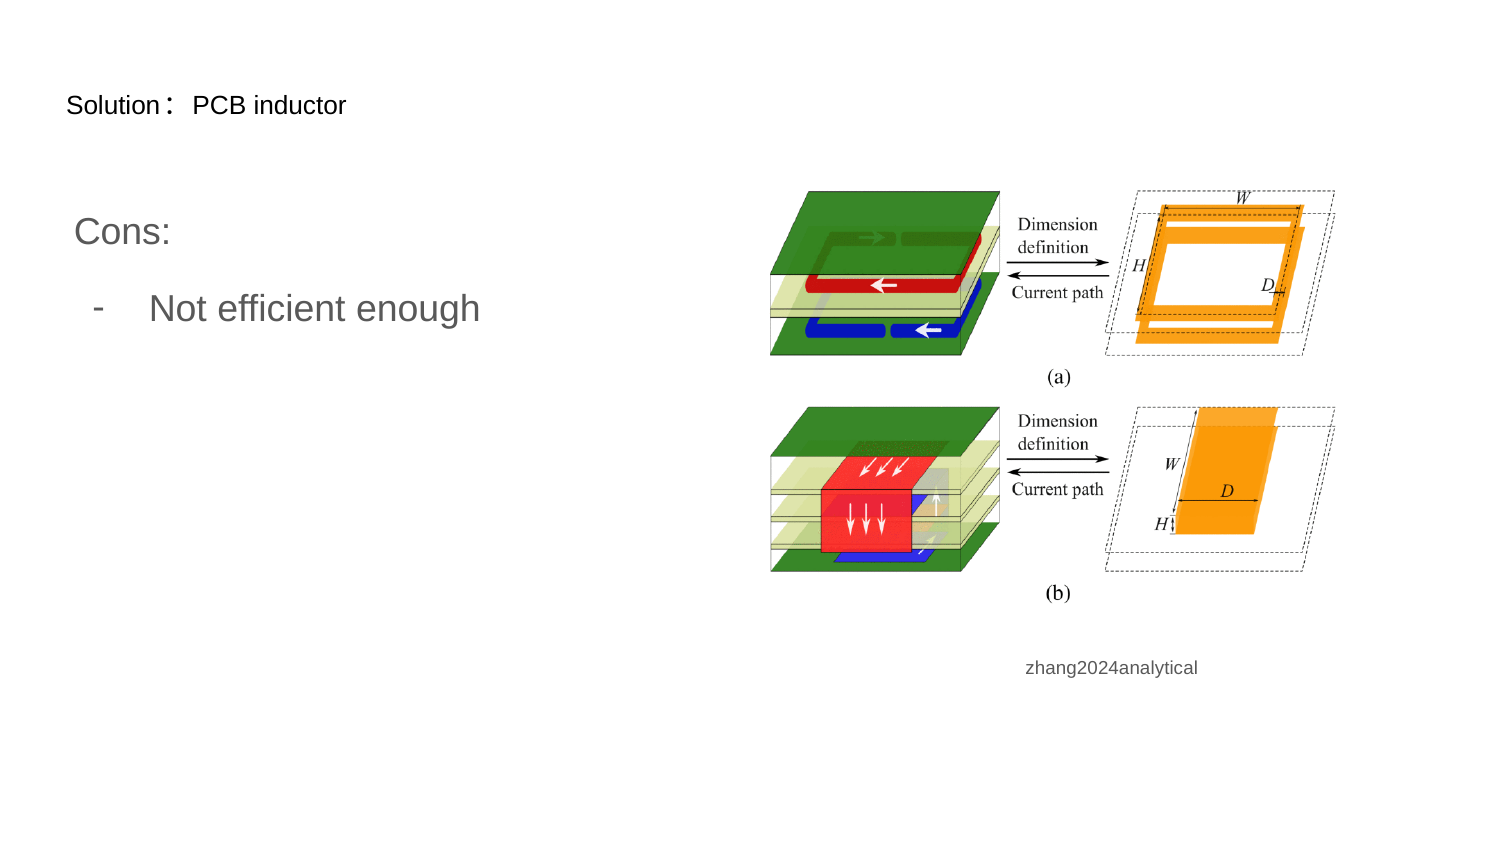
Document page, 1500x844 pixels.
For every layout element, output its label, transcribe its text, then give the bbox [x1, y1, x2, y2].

title Solution：PCB inductor [51, 72, 1449, 167]
list Cons: Not efficient enough [58, 185, 663, 567]
text_box zhang2024analytical [1010, 641, 1320, 690]
picture [768, 188, 1337, 605]
